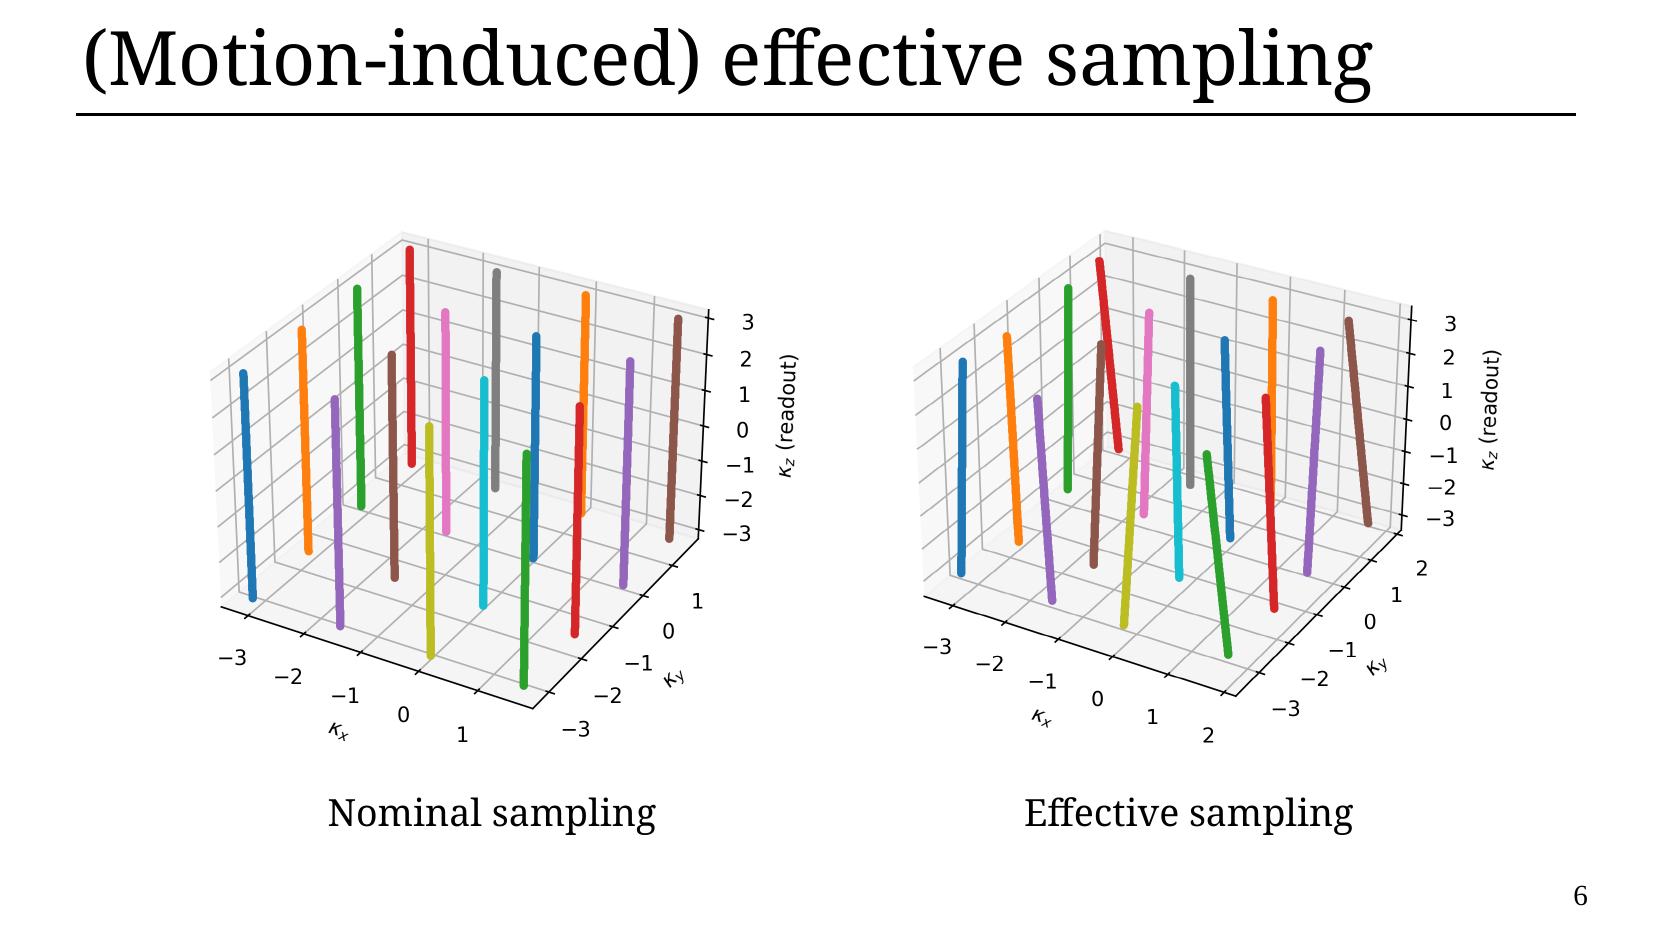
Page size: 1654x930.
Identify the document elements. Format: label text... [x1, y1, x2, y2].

picture [164, 174, 816, 761]
text_box Nominal sampling [297, 779, 688, 838]
picture [867, 174, 1519, 761]
title (Motion-induced) effective sampling [82, 7, 1571, 106]
text_box Effective sampling [993, 779, 1384, 838]
